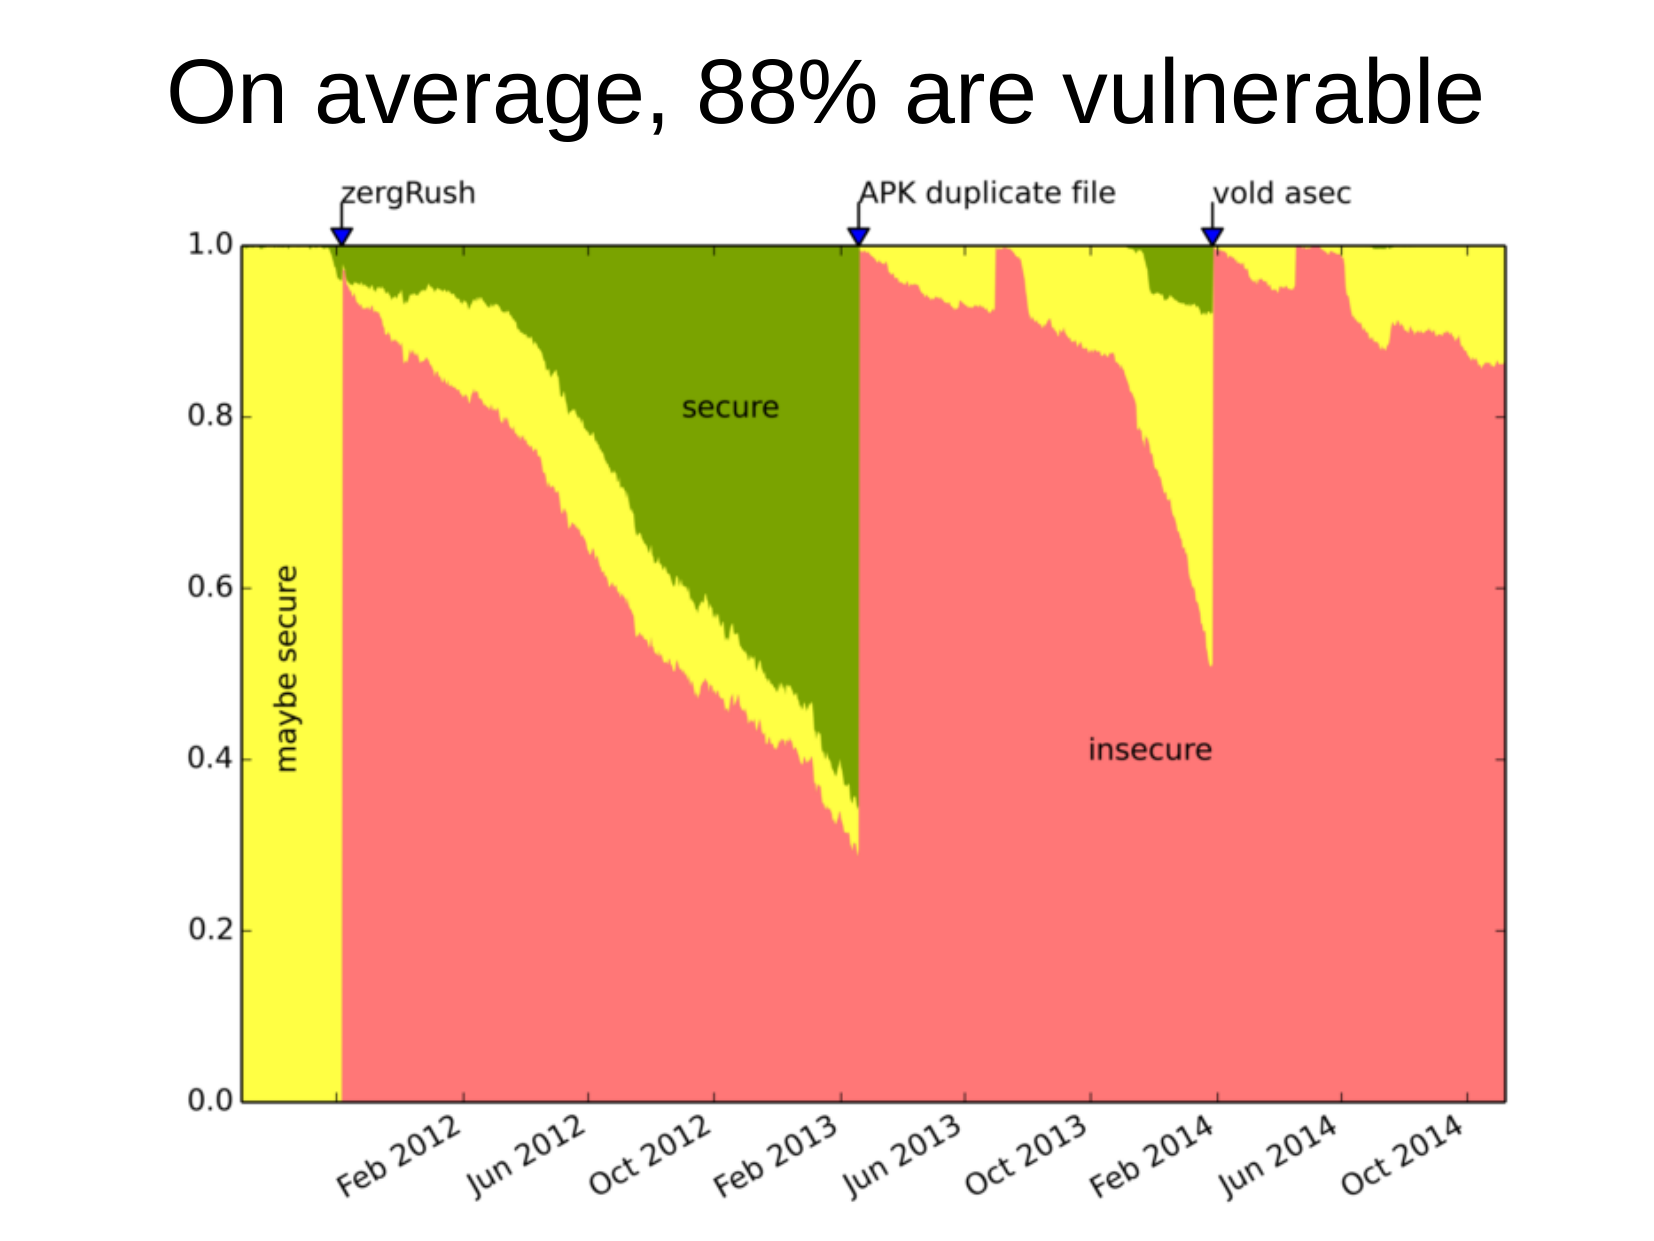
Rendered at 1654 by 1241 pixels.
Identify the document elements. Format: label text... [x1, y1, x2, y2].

picture [118, 177, 1536, 1241]
title On average, 88% are vulnerable [82, 0, 1571, 196]
